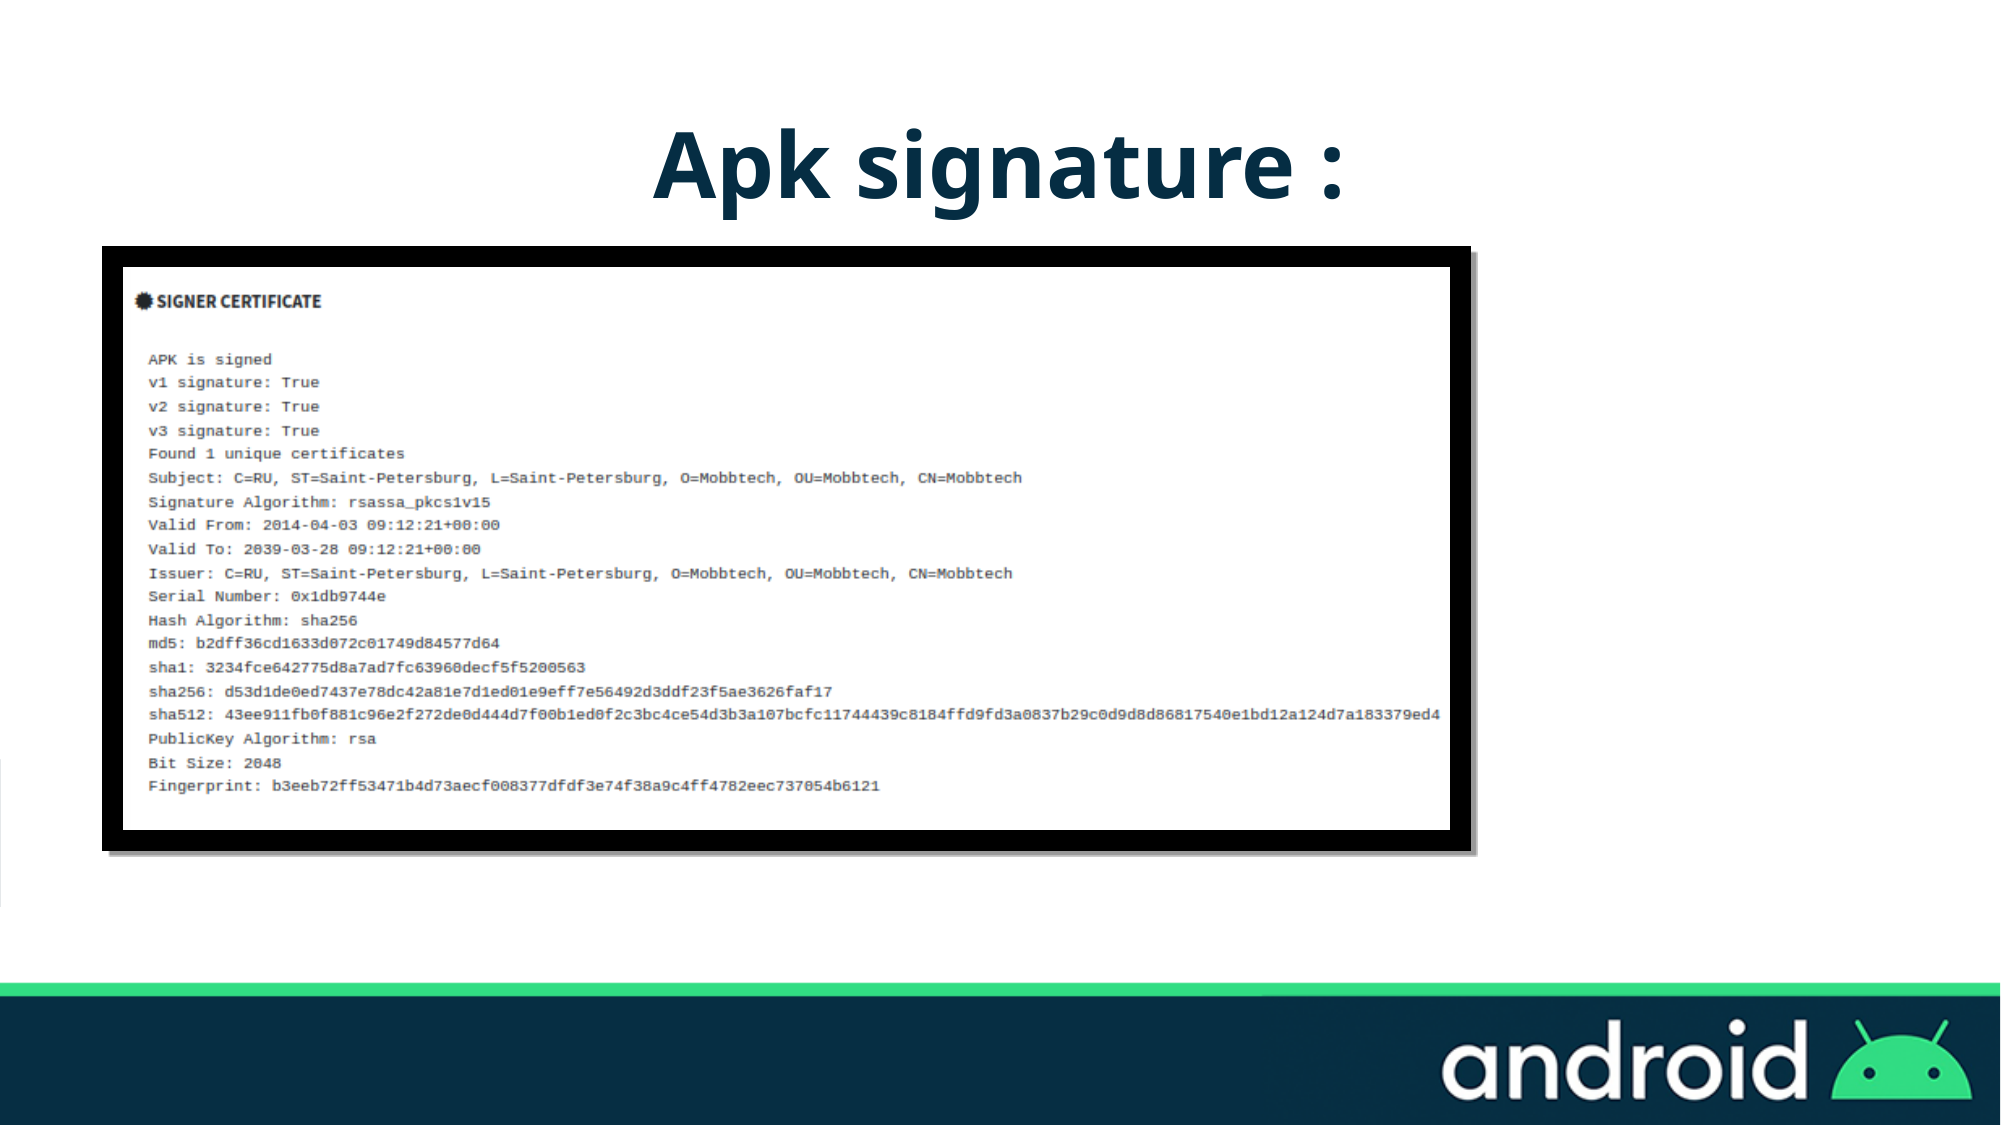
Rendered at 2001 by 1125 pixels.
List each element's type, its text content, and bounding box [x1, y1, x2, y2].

title Apk signature : [137, 59, 1863, 278]
picture [122, 266, 1451, 831]
